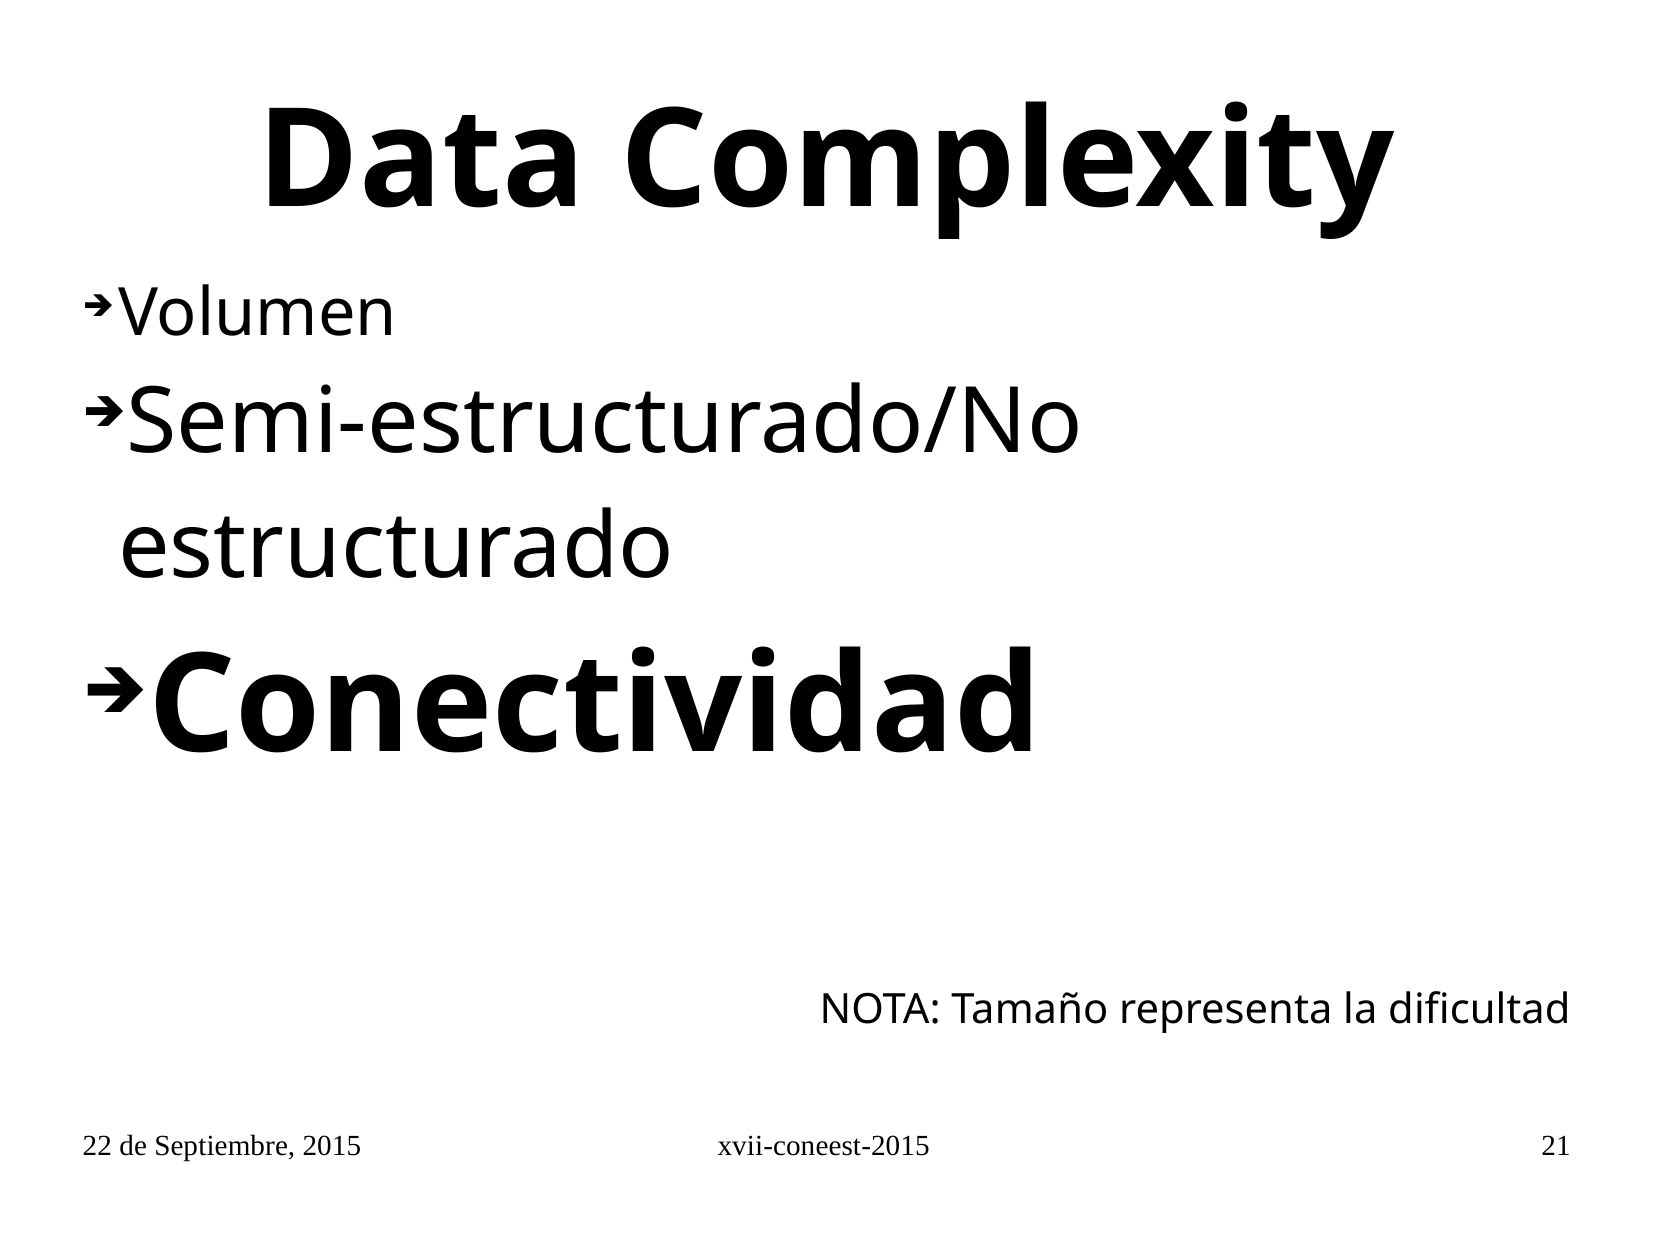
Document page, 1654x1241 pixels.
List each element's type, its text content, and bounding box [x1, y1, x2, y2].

subtitle Volumen Semi-estructurado/No estructurado Conectividad NOTA: Tamaño representa la dificultad [82, 290, 1571, 1010]
title Data Complexity [82, 49, 1571, 257]
